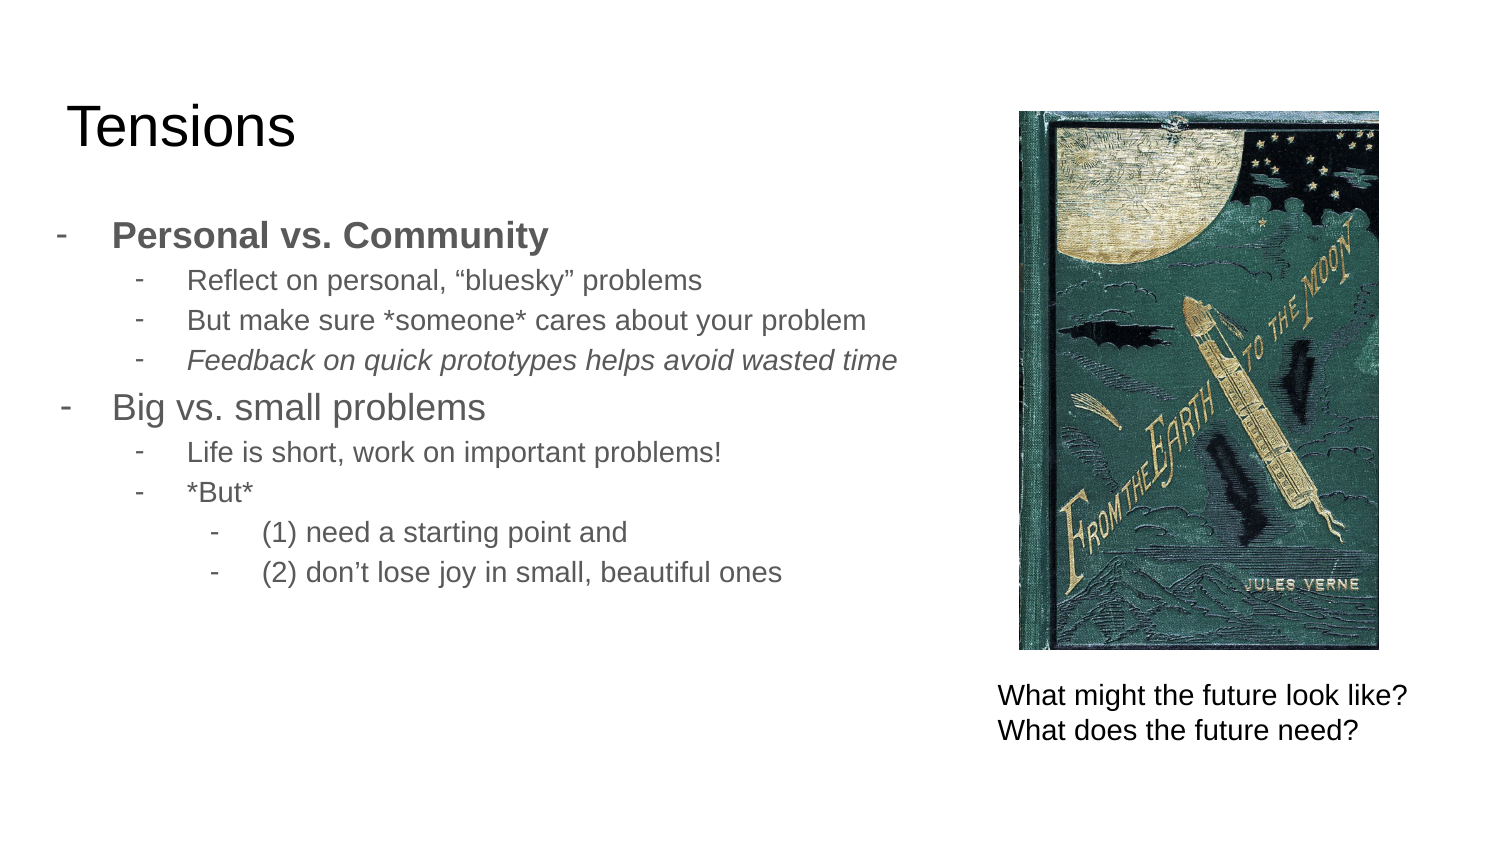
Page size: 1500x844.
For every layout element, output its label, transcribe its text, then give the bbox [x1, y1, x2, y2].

title Tensions [51, 72, 1449, 167]
list Personal vs. Community Reflect on personal, “bluesky” problems But make sure *someone* cares about your problem Feedback on quick prototypes helps avoid wasted time Big vs. small problems Life is short, work on important problems! *But* (1) need a starting point and (2) don’t lose joy in small, beautiful ones [21, 189, 1019, 564]
text_box What might the future look like? What does the future need? [982, 661, 1475, 839]
picture [1019, 111, 1379, 650]
